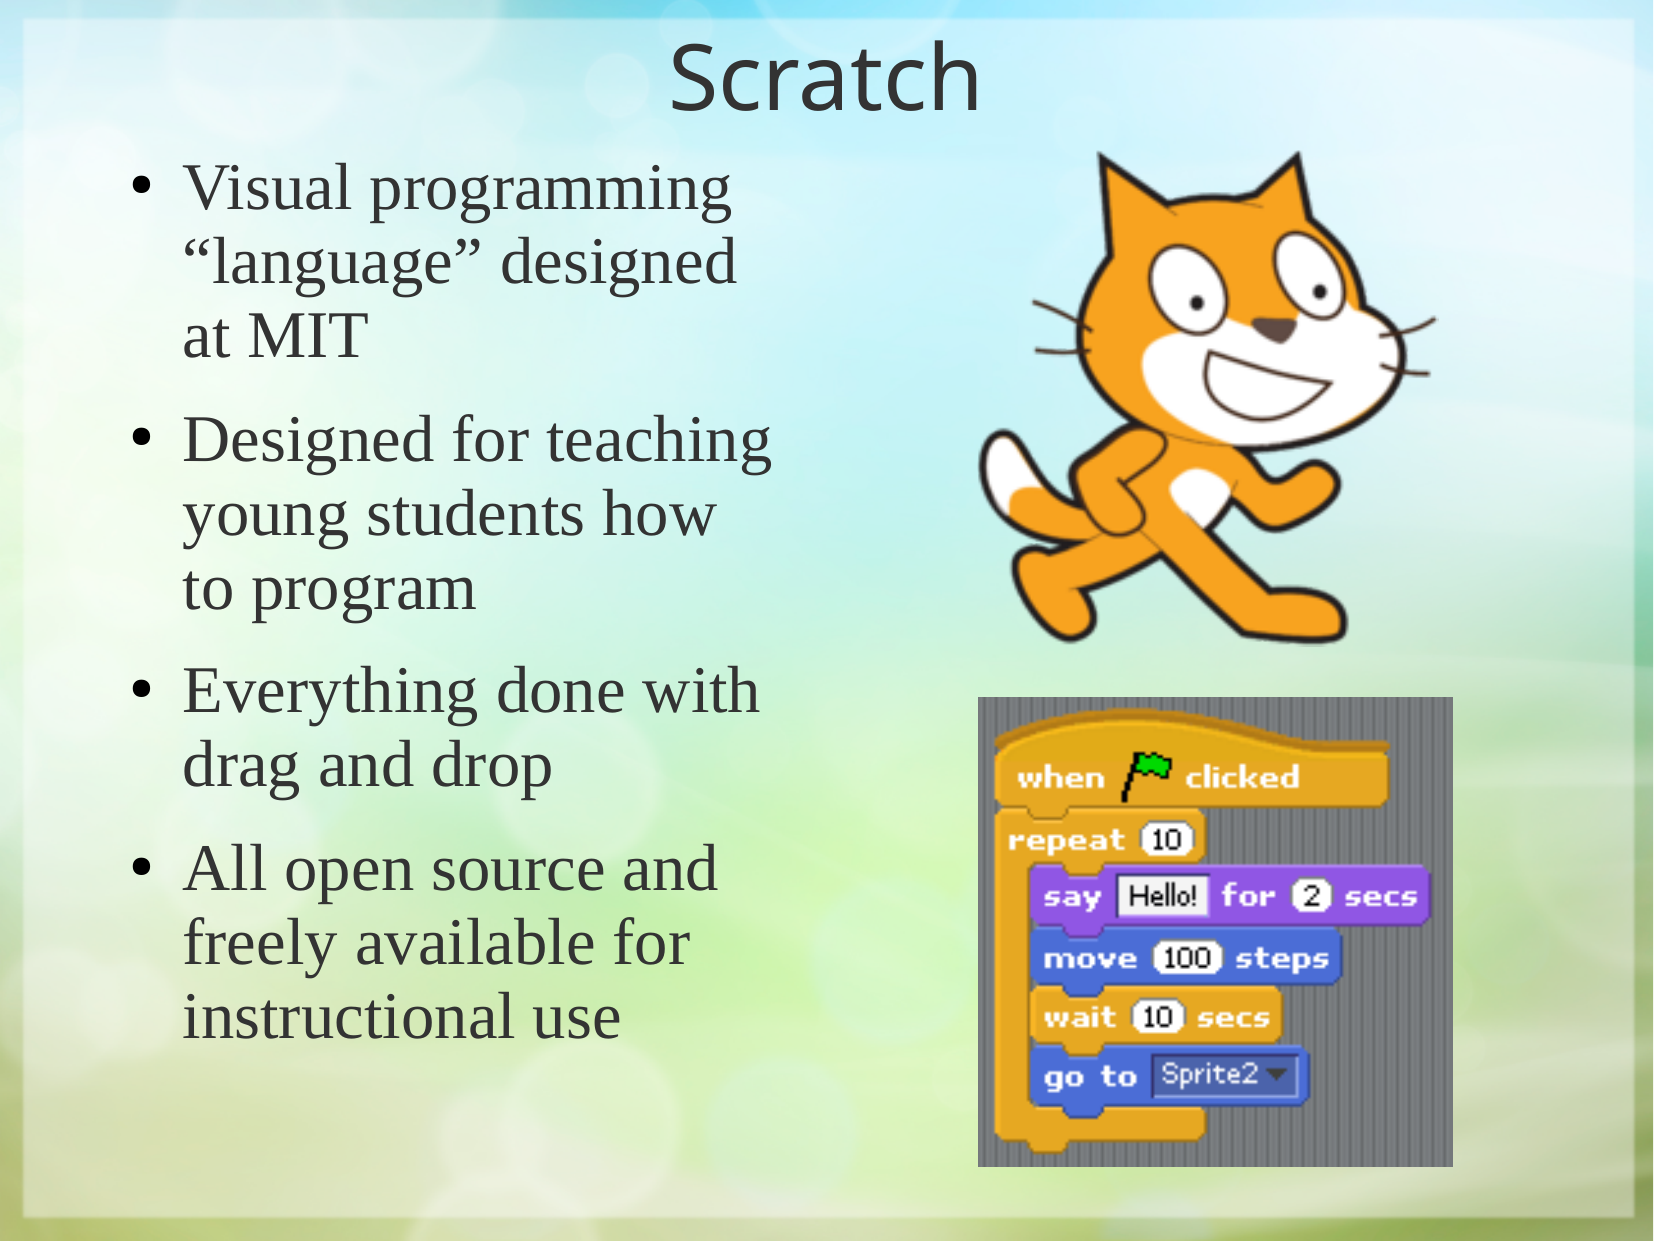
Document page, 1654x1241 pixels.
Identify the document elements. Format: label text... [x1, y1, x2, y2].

title Scratch [82, 0, 1571, 151]
picture [0, 0, 1654, 1241]
list Visual programming “language” designed at MIT Designed for teaching young students how to program Everything done with drag and drop All open source and freely available for instructional use [111, 149, 780, 1214]
